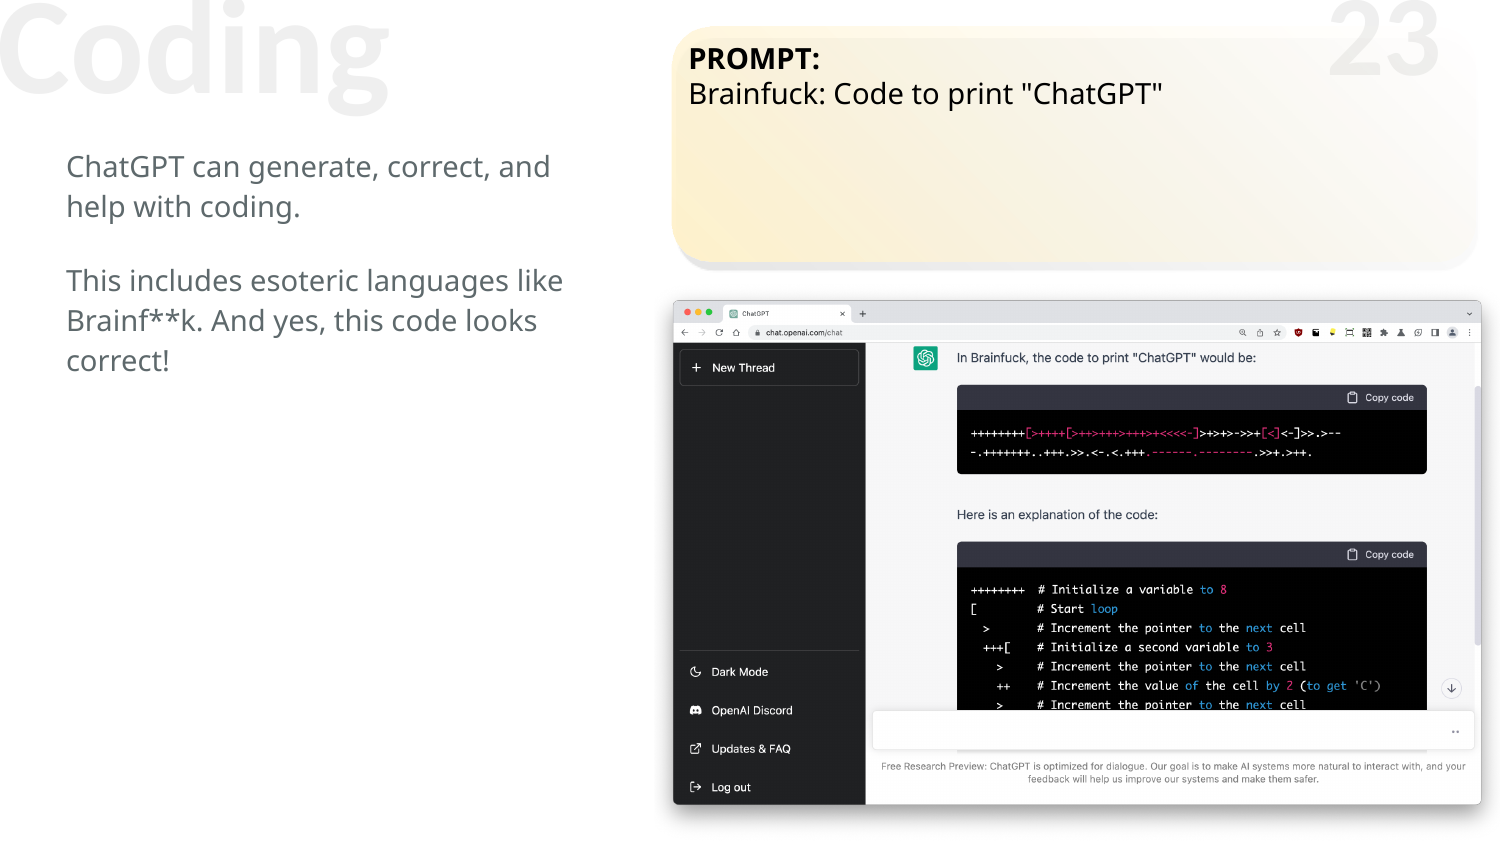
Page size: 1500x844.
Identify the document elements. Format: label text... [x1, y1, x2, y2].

subtitle Brainfuck: Code to print "ChatGPT" [673, 60, 1471, 251]
title Coding [0, 0, 1435, 91]
picture [654, 280, 1500, 844]
list ChatGPT can generate, correct, and help with coding. This includes esoteric languages like Brainf**k. And yes, this code looks correct! [51, 128, 615, 811]
